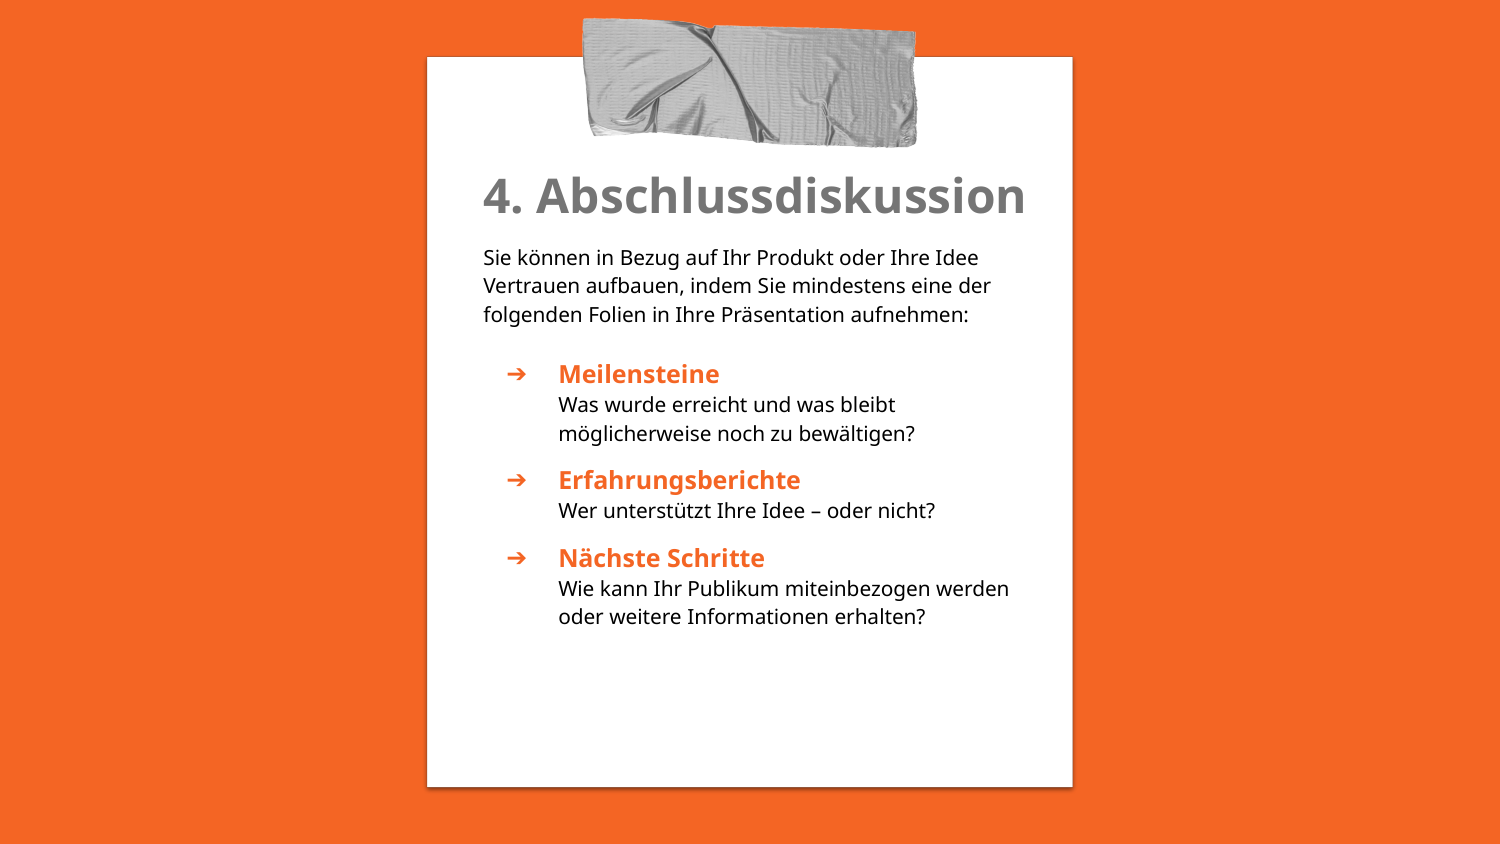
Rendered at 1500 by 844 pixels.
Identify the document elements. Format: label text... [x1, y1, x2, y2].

picture [401, 16, 1099, 817]
list Sie können in Bezug auf Ihr Produkt oder Ihre Idee Vertrauen aufbauen, indem Sie mindestens eine der folgenden Folien in Ihre Präsentation aufnehmen: Meilensteine Was wurde erreicht und was bleibt möglicherweise noch zu bewältigen? Erfahrungsberichte Wer unterstützt Ihre Idee – oder nicht? Nächste Schritte Wie kann Ihr Publikum miteinbezogen werden oder weitere Informationen erhalten? [468, 225, 1032, 772]
text_box 4. Abschlussdiskussion [468, 112, 1045, 238]
